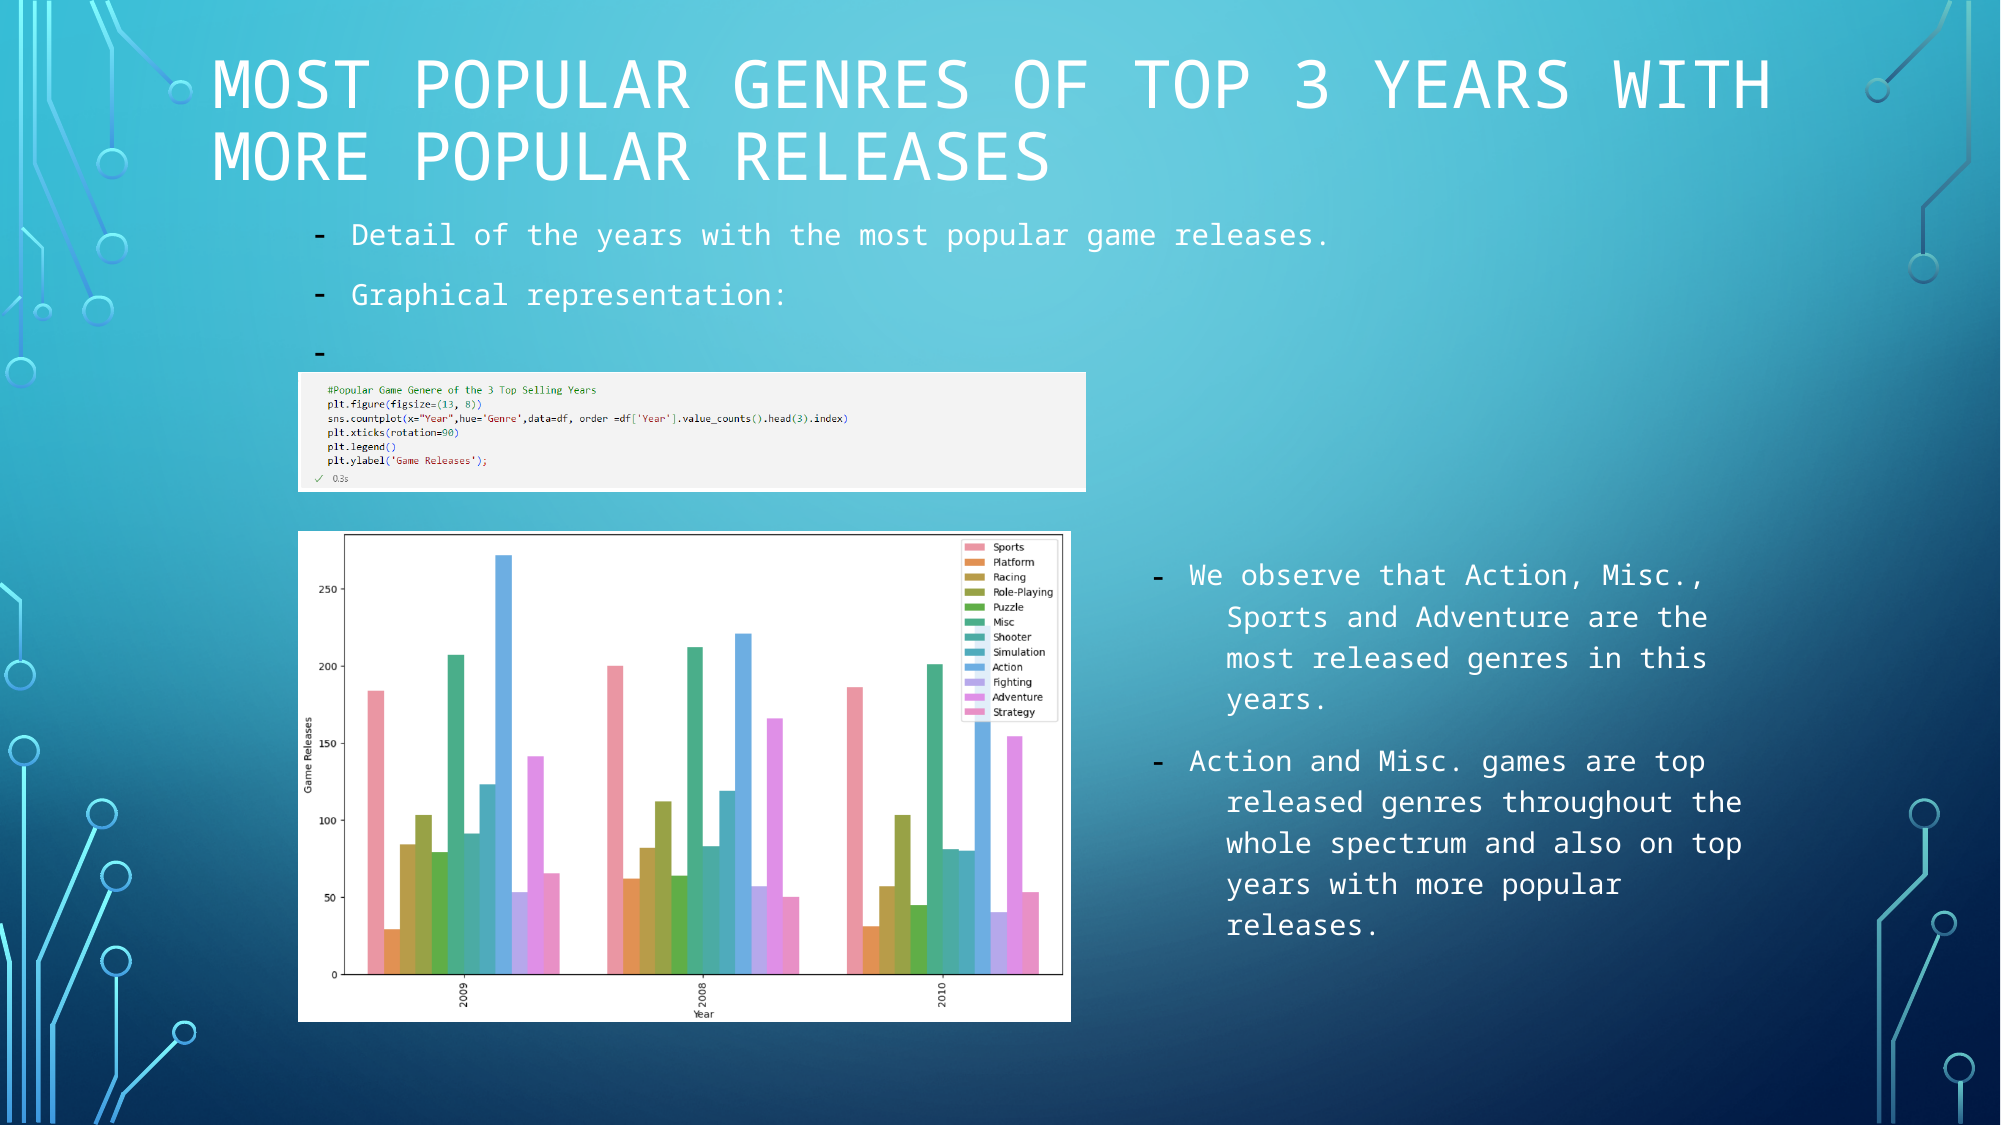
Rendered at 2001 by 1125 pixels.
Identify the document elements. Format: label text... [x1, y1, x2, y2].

list Detail of the years with the most popular game releases. Graphical representation: [298, 205, 1924, 324]
text_box We observe that Action, Misc., Sports and Adventure are the most released genres in this years. Action and Misc. games are top released genres throughout the whole spectrum and also on top years with more popular releases. [1137, 542, 1769, 953]
picture [298, 372, 1086, 492]
picture [298, 531, 1071, 1022]
title Most popular genres of top 3 years with more popular releases [197, 39, 1878, 206]
